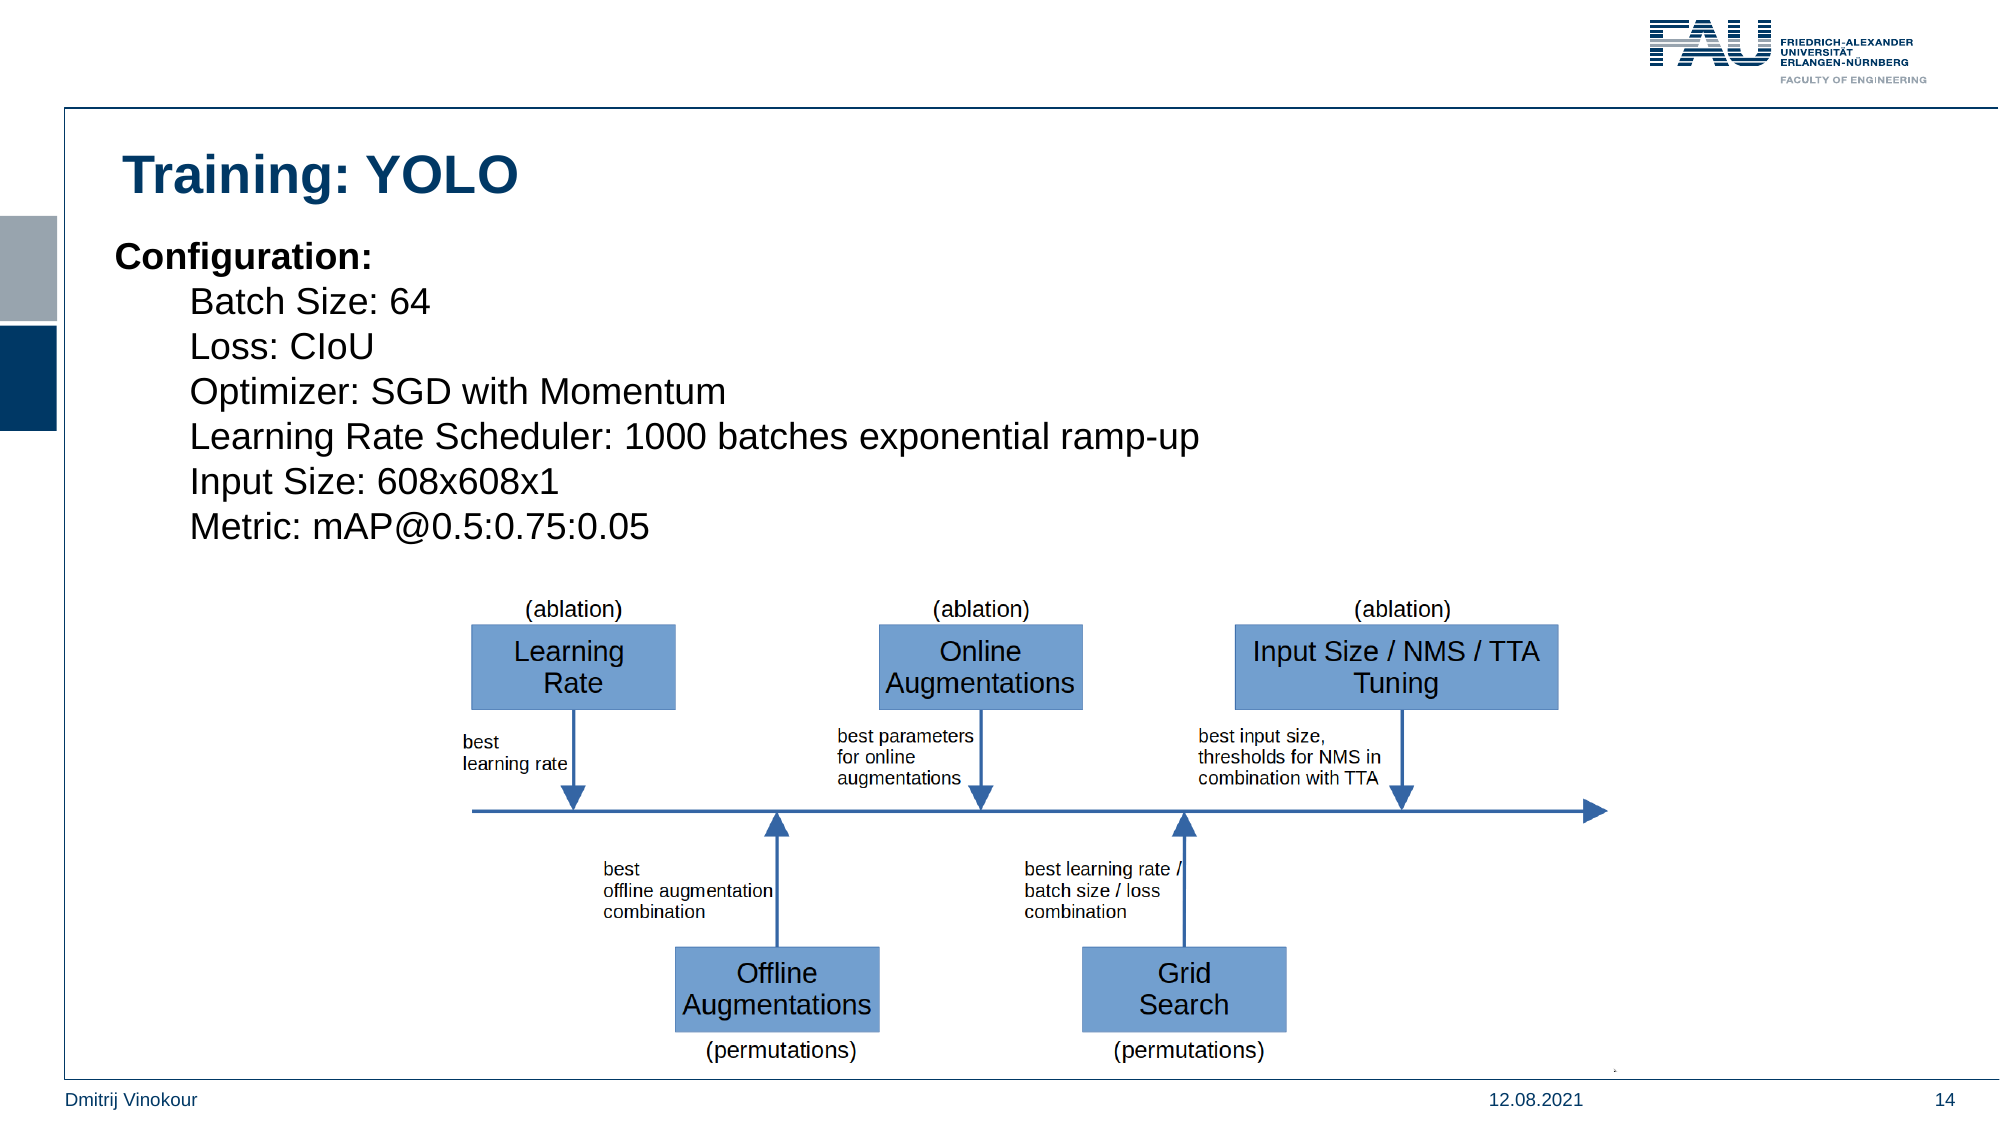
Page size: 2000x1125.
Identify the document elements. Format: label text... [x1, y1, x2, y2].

text_box Dmitrij Vinokour [64, 1087, 1403, 1119]
picture [451, 582, 1629, 1072]
text_box Configuration: Batch Size: 64 Loss: CIoU Optimizer: SGD with Momentum Learning Rate Scheduler: 1000 batches exponential ramp-up Input Size: 608x608x1 Metric: mAP@0.5:0.75:0.05 [99, 224, 1946, 450]
text_box 12.08.2021 [1489, 1087, 1725, 1119]
text_box <number> [1798, 1087, 1956, 1119]
text_box Training: YOLO [122, 139, 1946, 224]
